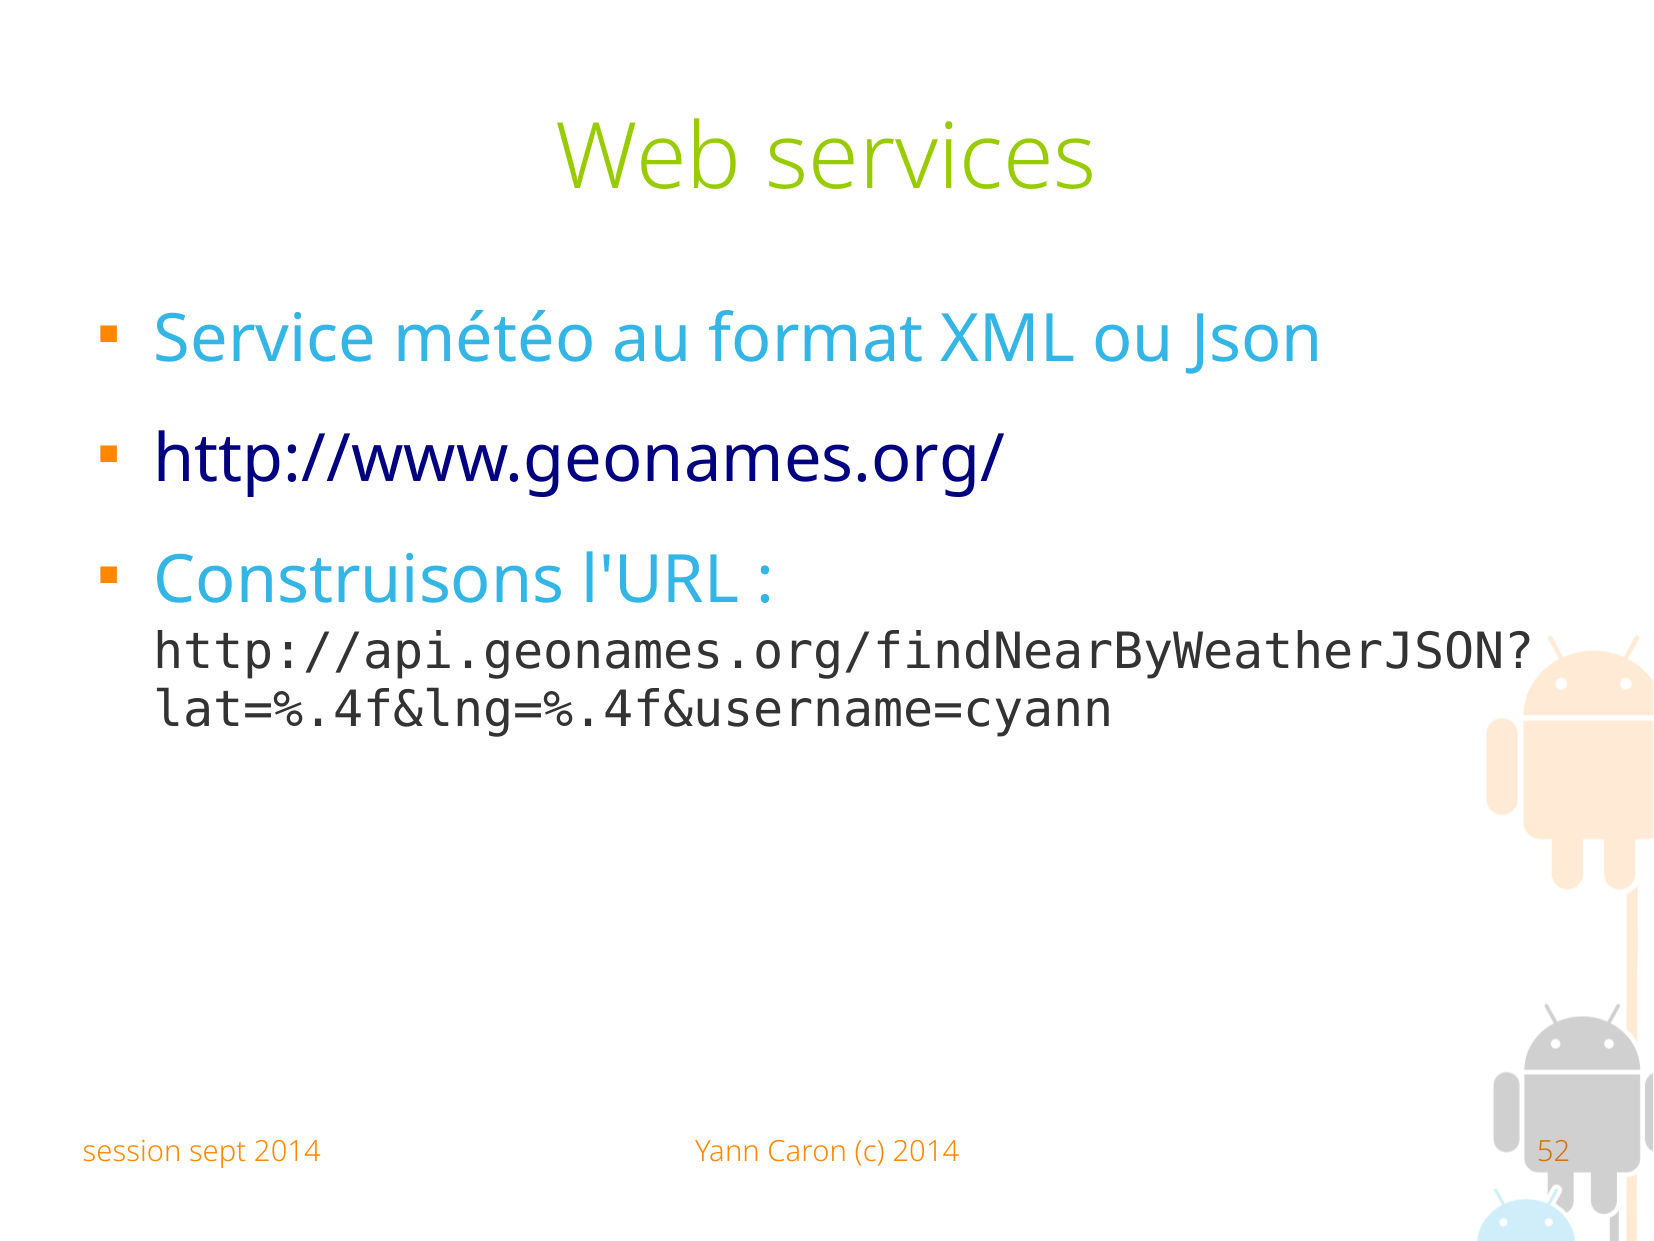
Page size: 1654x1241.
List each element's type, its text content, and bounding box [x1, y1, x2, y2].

title Web services [82, 49, 1571, 257]
list Service météo au format XML ou Json http://www.geonames.org/ Construisons l'URL : http://api.geonames.org/findNearByWeatherJSON?lat=%.4f&lng=%.4f&username=cyann [82, 290, 1571, 1010]
picture [240, 423, 1654, 1241]
